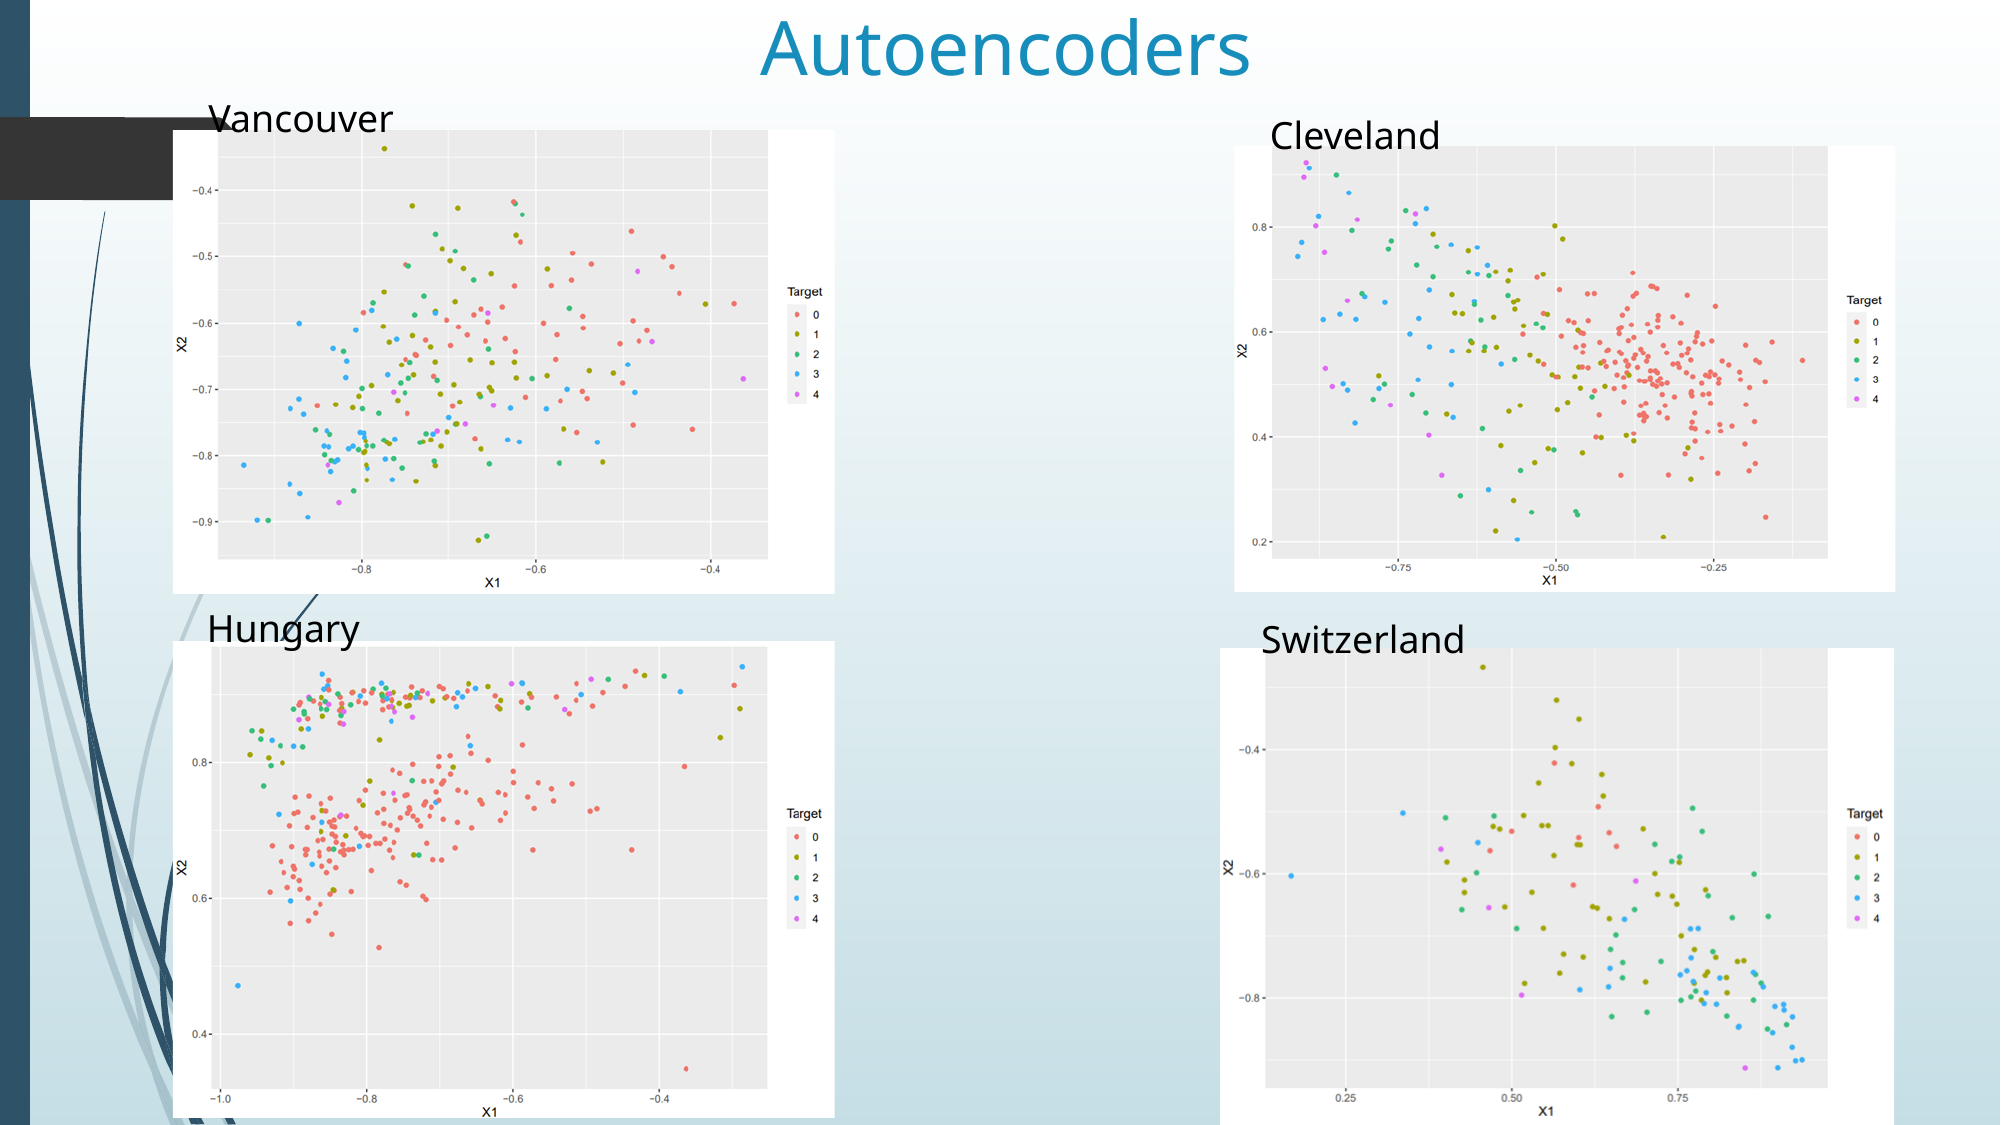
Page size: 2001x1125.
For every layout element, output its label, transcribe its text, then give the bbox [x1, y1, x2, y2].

text_box Vancouver [193, 87, 464, 148]
text_box Cleveland [1254, 104, 1537, 163]
title Autoencoders [144, 0, 1870, 116]
picture [172, 641, 835, 1118]
picture [1220, 648, 1895, 1125]
picture [172, 130, 835, 594]
picture [1234, 146, 1896, 593]
text_box Switzerland [1246, 608, 1519, 669]
text_box Hungary [191, 597, 598, 659]
